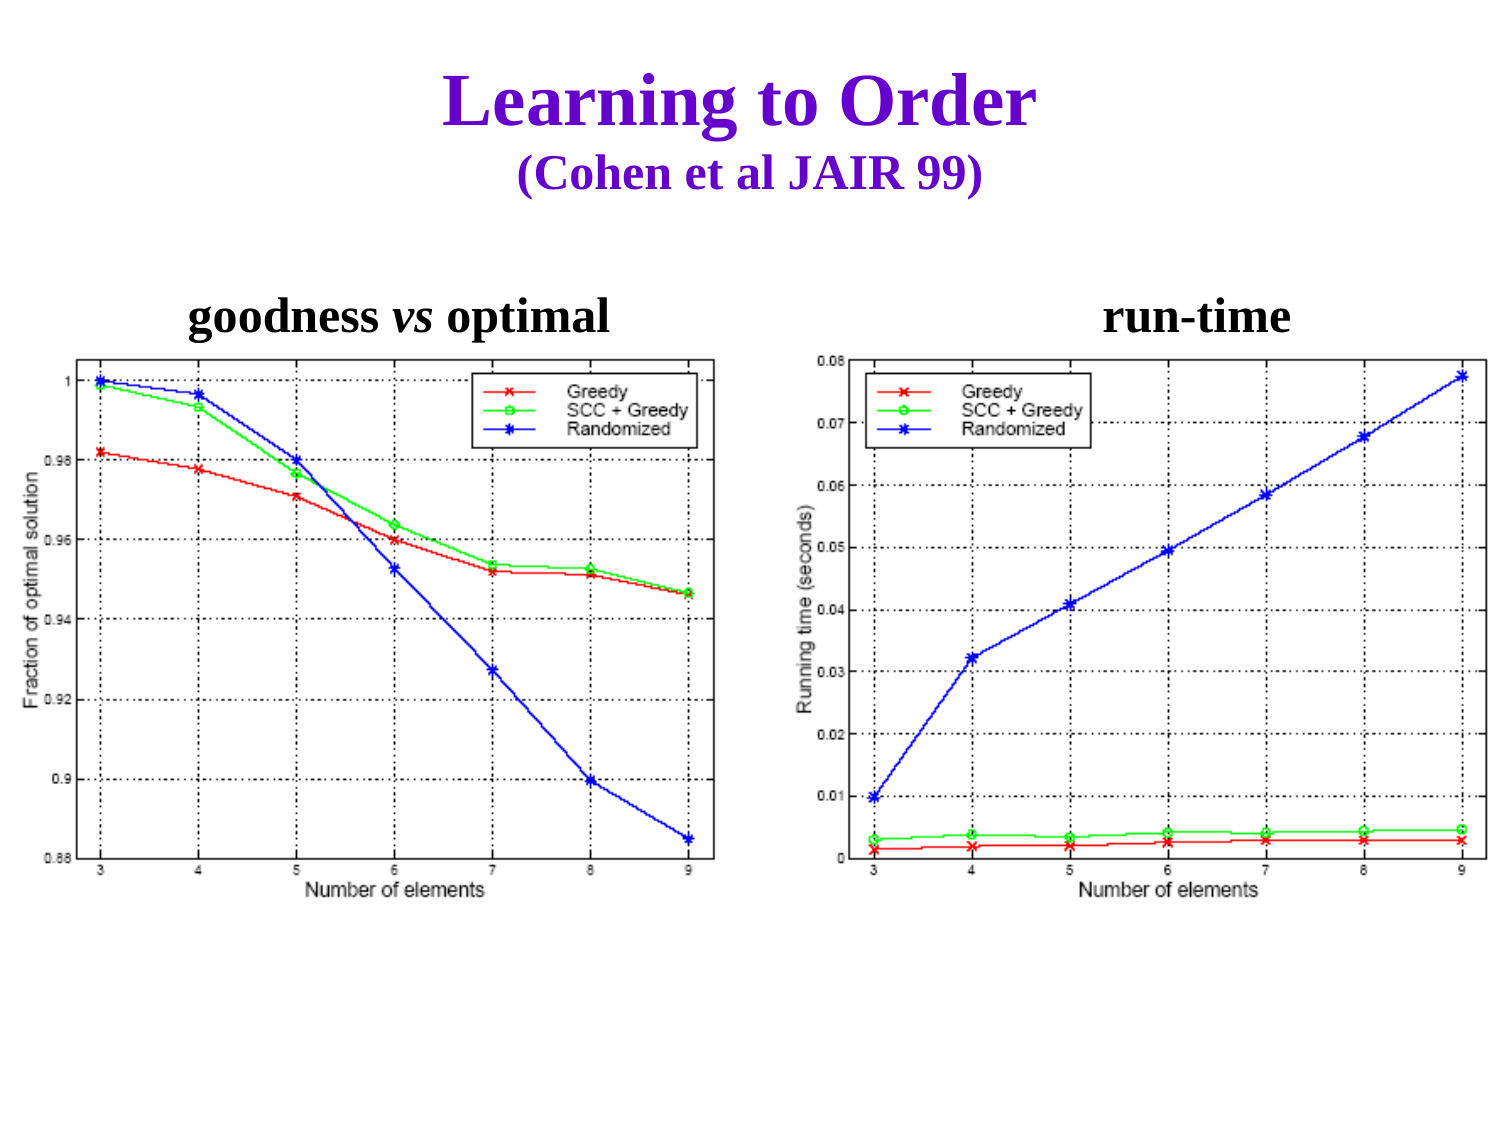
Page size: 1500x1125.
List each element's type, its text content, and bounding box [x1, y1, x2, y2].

title Learning to Order (Cohen et al JAIR 99) [112, 62, 1388, 188]
text_box goodness vs optimal [172, 274, 626, 351]
text_box run-time [1087, 274, 1307, 351]
picture [0, 249, 1500, 926]
